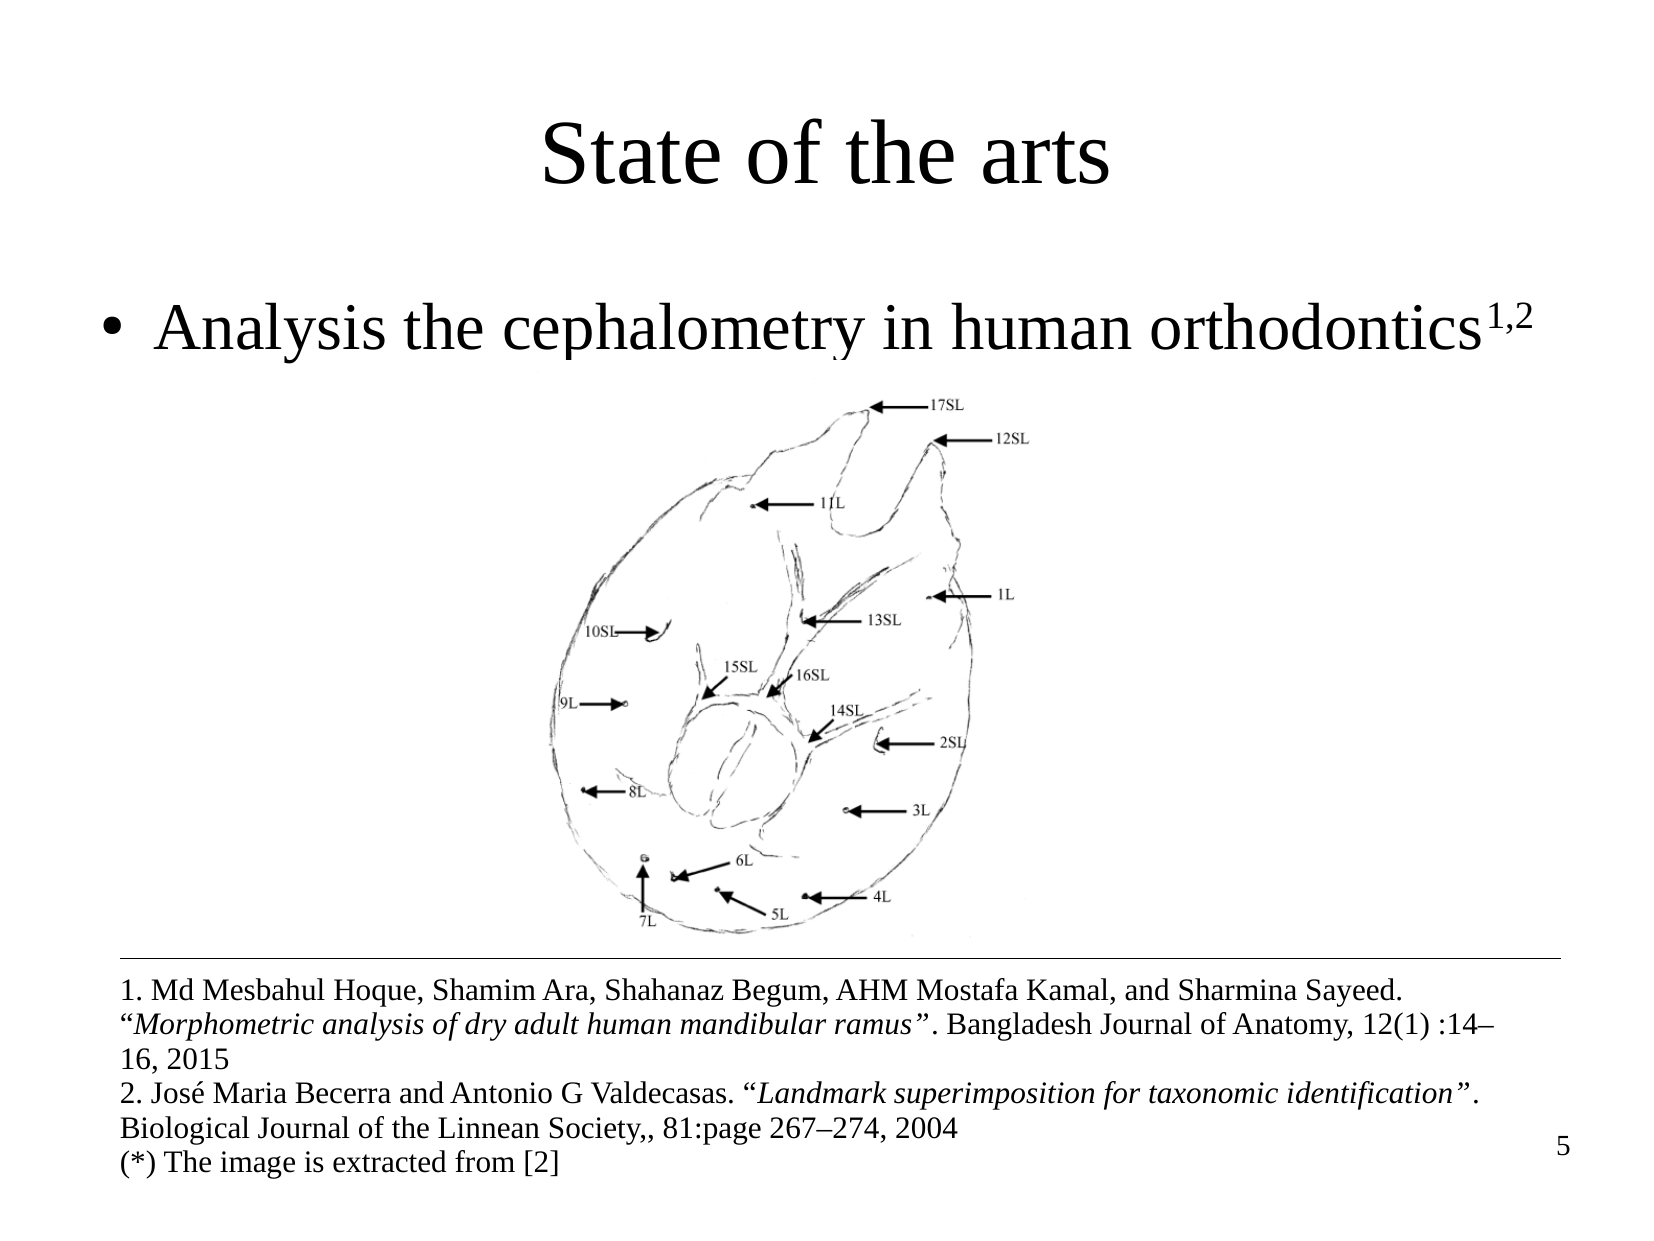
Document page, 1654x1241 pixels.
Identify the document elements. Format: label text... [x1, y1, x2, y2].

list Analysis the cephalometry in human orthodontics1,2 [82, 290, 1571, 1010]
picture [537, 360, 1036, 946]
title State of the arts [82, 49, 1571, 257]
text_box 1. Md Mesbahul Hoque, Shamim Ara, Shahanaz Begum, AHM Mostafa Kamal, and Sharmina Sayeed. “Morphometric analysis of dry adult human mandibular ramus”. Bangladesh Journal of Anatomy, 12(1) :14–16, 2015 2. José Maria Becerra and Antonio G Valdecasas. “Landmark superimposition for taxonomic identification”. Biological Journal of the Linnean Society,, 81:page 267–274, 2004 (*) The image is extracted from [2] [105, 965, 1546, 1191]
